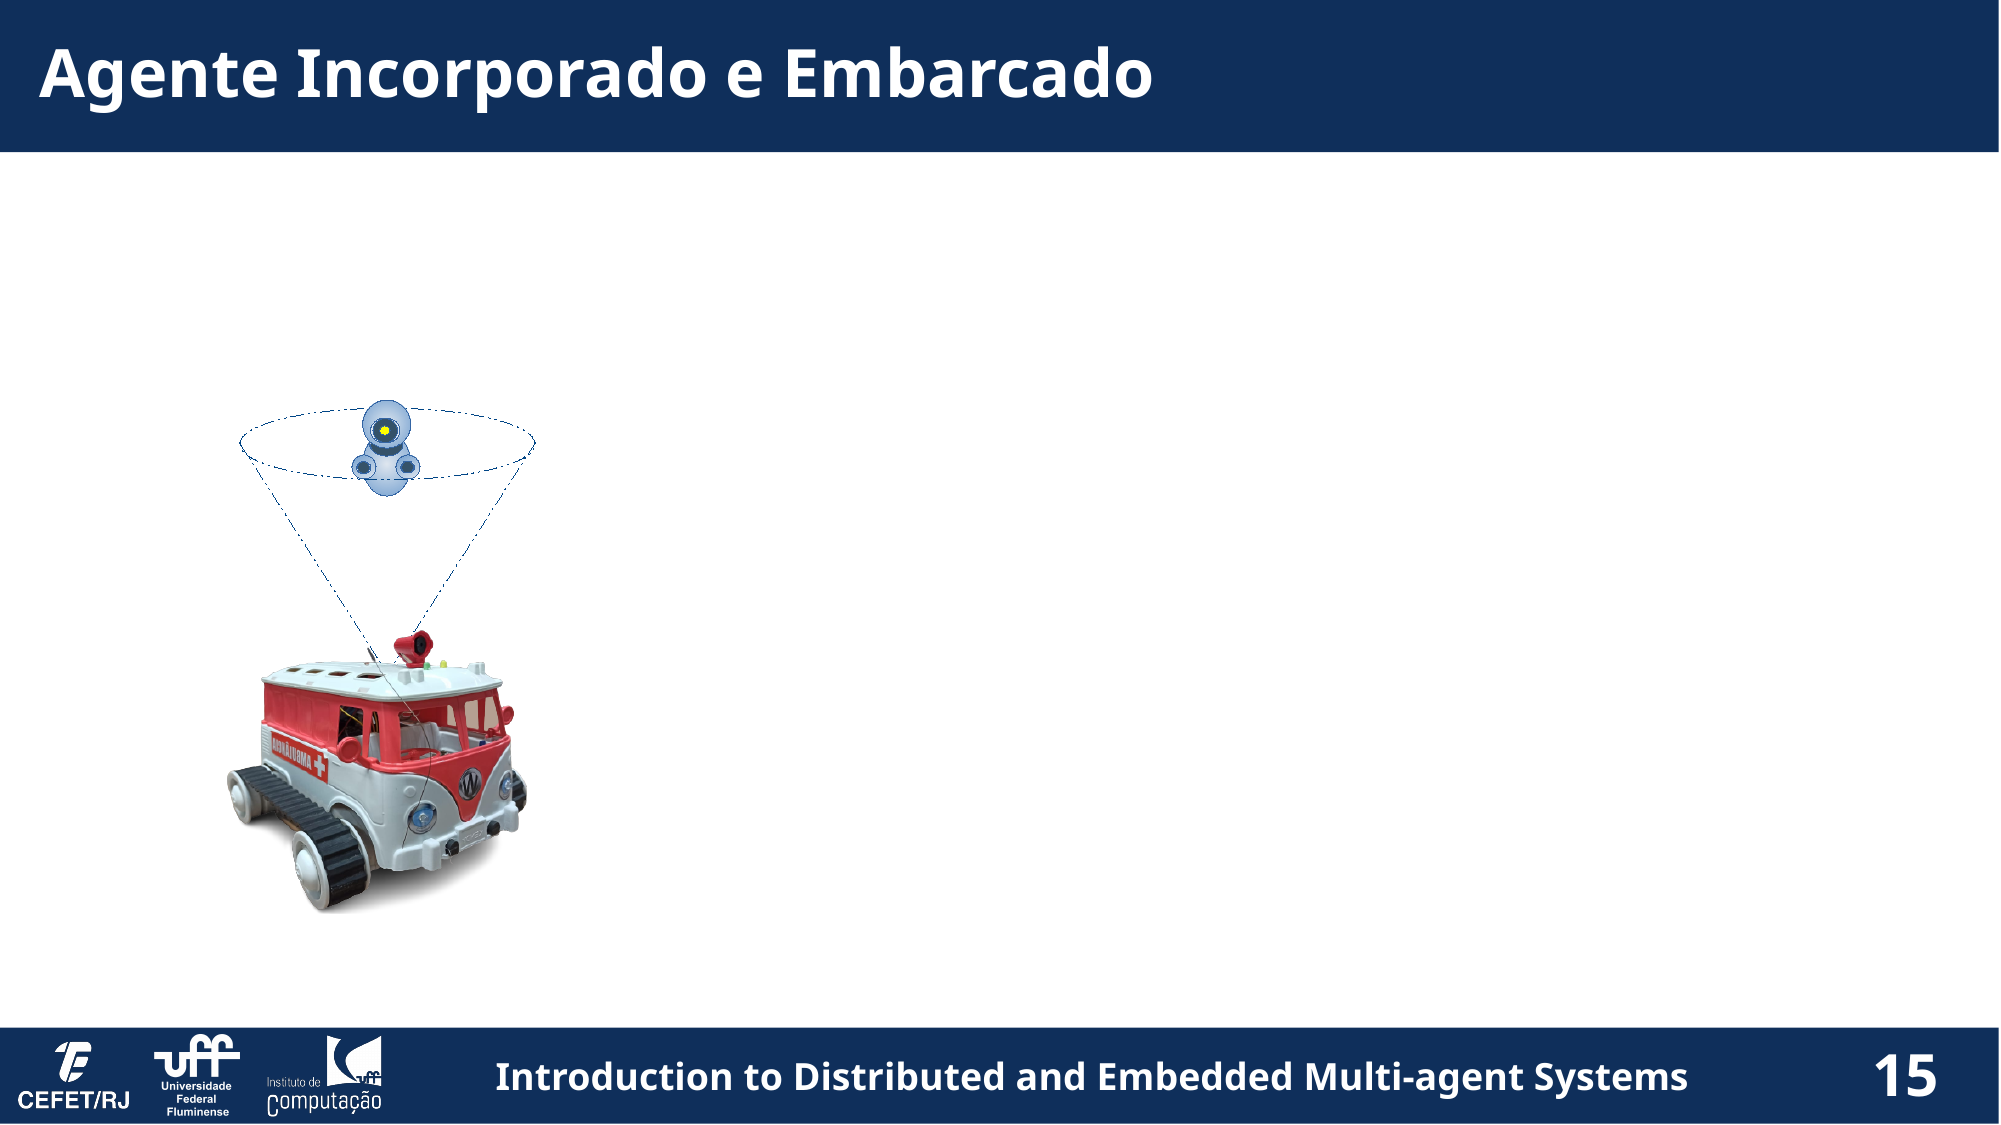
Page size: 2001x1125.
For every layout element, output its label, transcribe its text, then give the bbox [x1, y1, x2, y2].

picture [265, 1033, 383, 1117]
text_box [351, 400, 421, 497]
text_box Agente Incorporado e Embarcado [25, 23, 1999, 119]
picture [18, 1021, 129, 1125]
picture [222, 628, 532, 915]
picture [153, 1033, 241, 1121]
